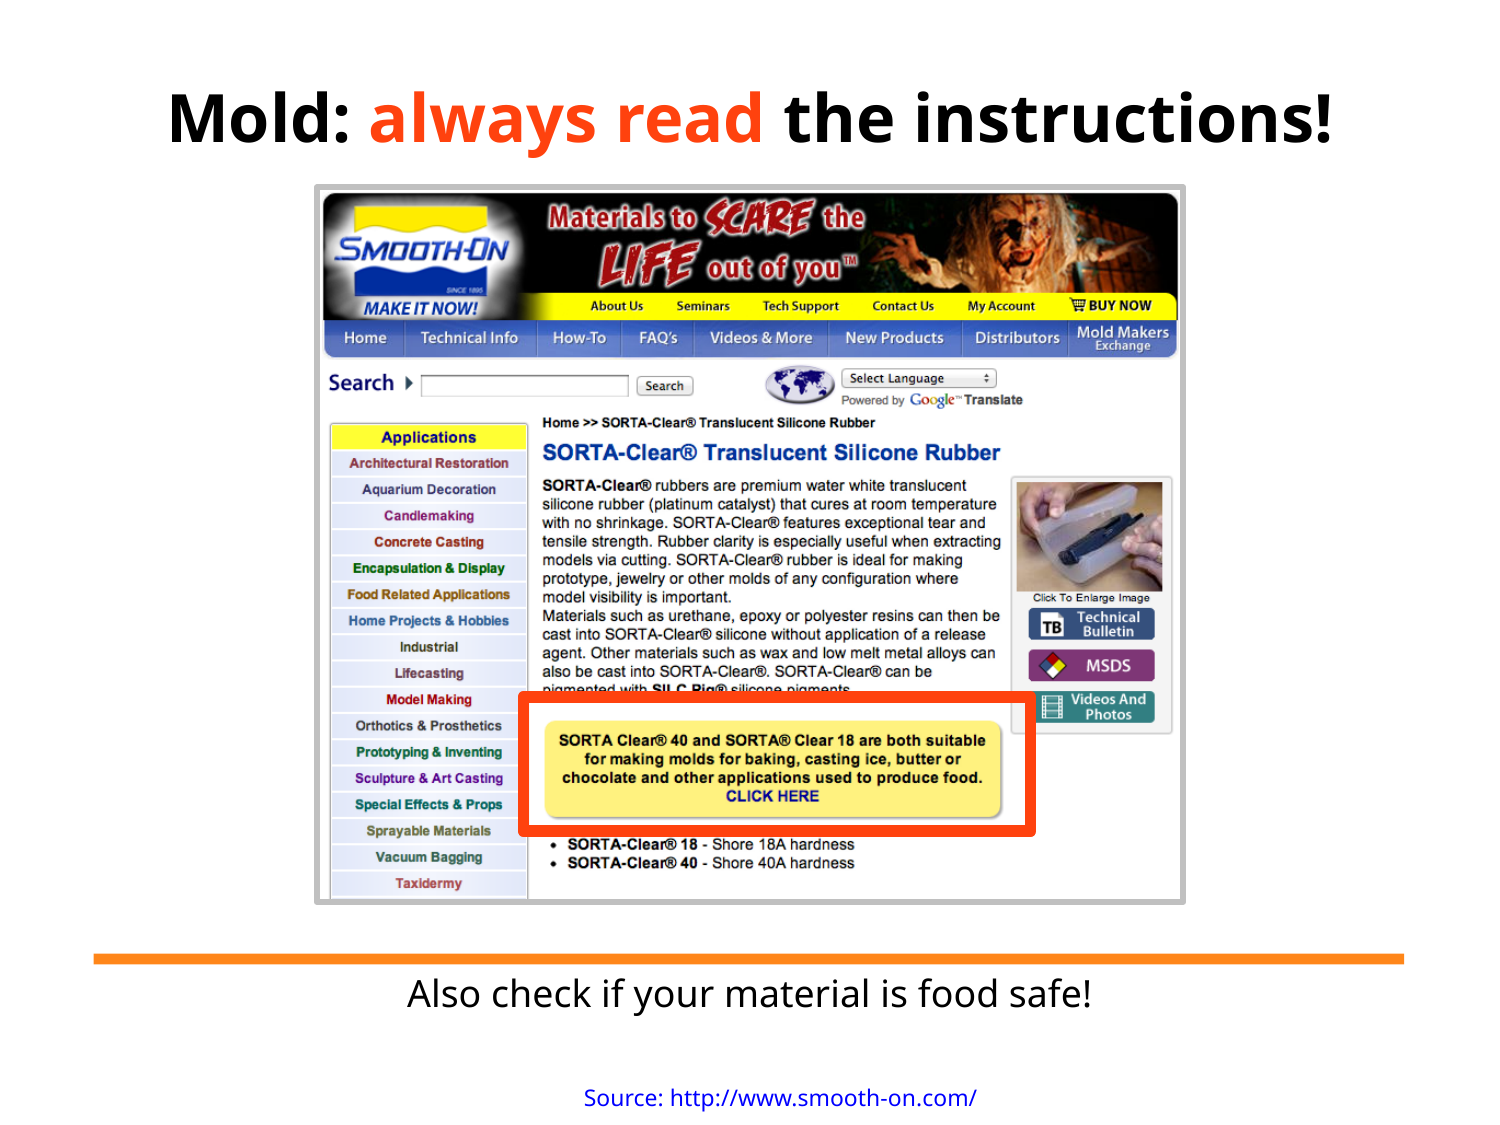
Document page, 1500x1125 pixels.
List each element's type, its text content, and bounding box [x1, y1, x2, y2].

text_box Also check if your material is food safe! [167, 960, 1333, 1020]
text_box Source: http://www.smooth-on.com/ [568, 1074, 932, 1115]
picture [0, 0, 1500, 1125]
title Mold: always read the instructions! [75, 44, 1426, 188]
